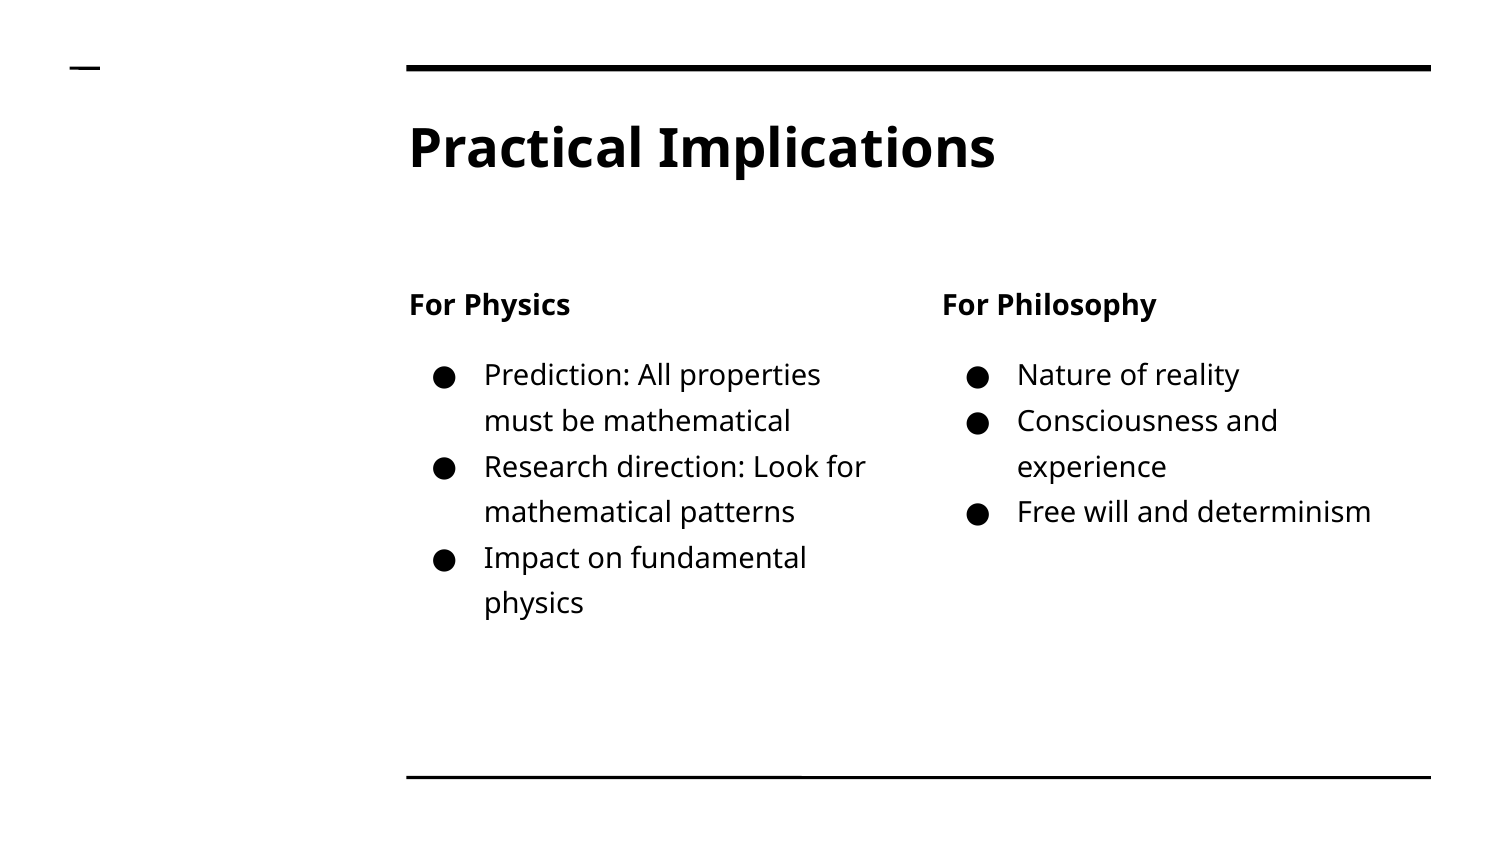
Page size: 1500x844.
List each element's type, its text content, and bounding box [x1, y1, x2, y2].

list For Physics Prediction: All properties must be mathematical Research direction: Look for mathematical patterns Impact on fundamental physics [393, 262, 898, 756]
title Practical Implications [393, 94, 1431, 199]
list For Philosophy Nature of reality Consciousness and experience Free will and determinism [926, 262, 1431, 756]
